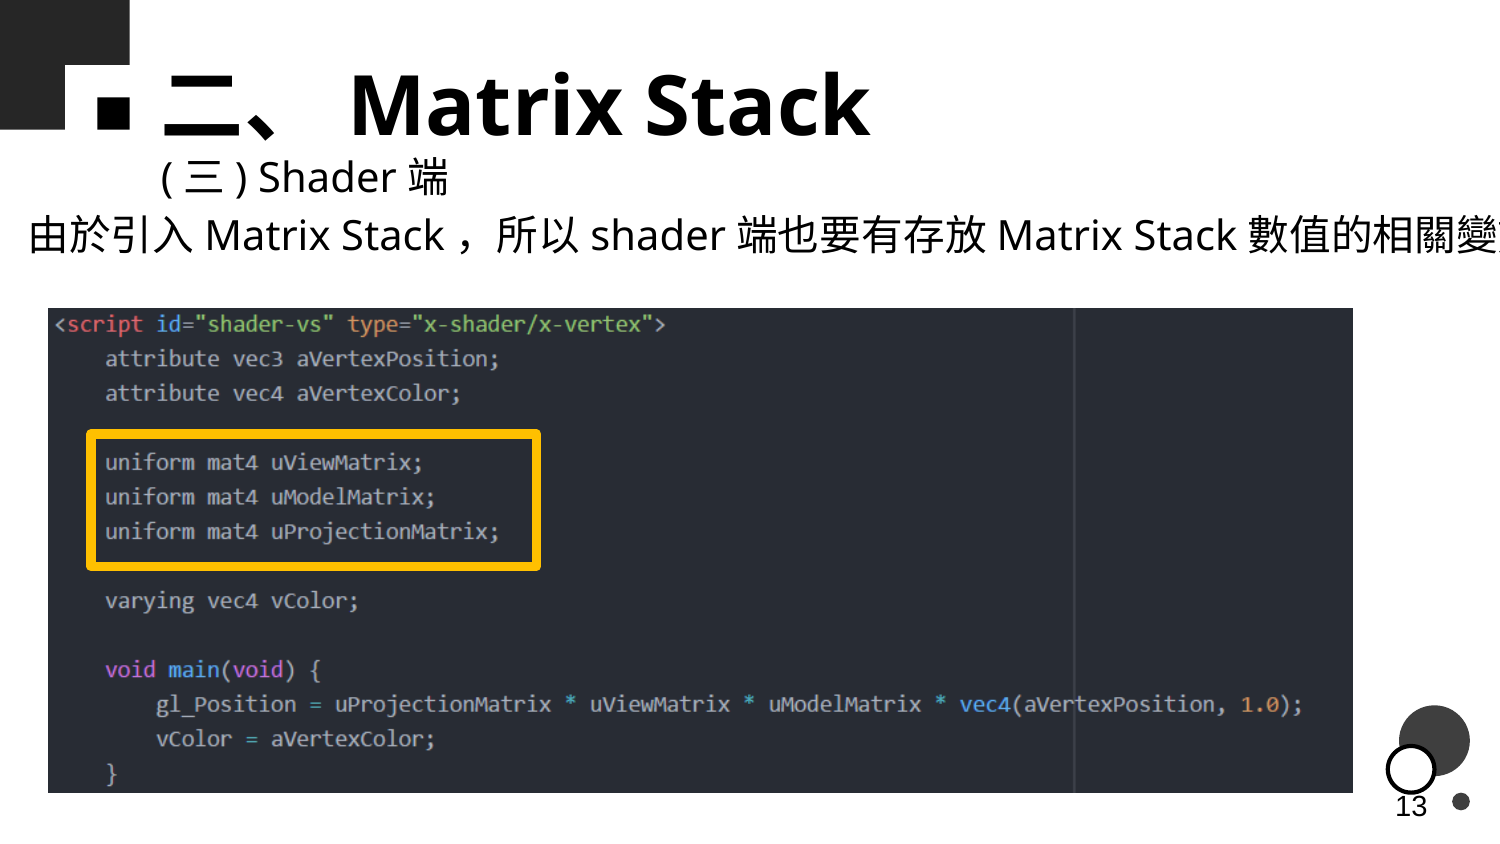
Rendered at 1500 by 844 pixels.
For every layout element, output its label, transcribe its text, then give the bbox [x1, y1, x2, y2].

text_box 由於引入Matrix Stack，所以shader端也要有存放Matrix Stack數值的相關變數 [0, 201, 1500, 281]
slide_number <number> [1092, 782, 1443, 827]
text_box [1387, 705, 1470, 782]
text_box [97, 97, 130, 130]
picture [48, 308, 1353, 793]
text_box 二、Matrix Stack [145, 32, 892, 143]
text_box (三) Shader端 [145, 143, 924, 201]
text_box [0, 0, 130, 130]
text_box [1452, 792, 1470, 811]
